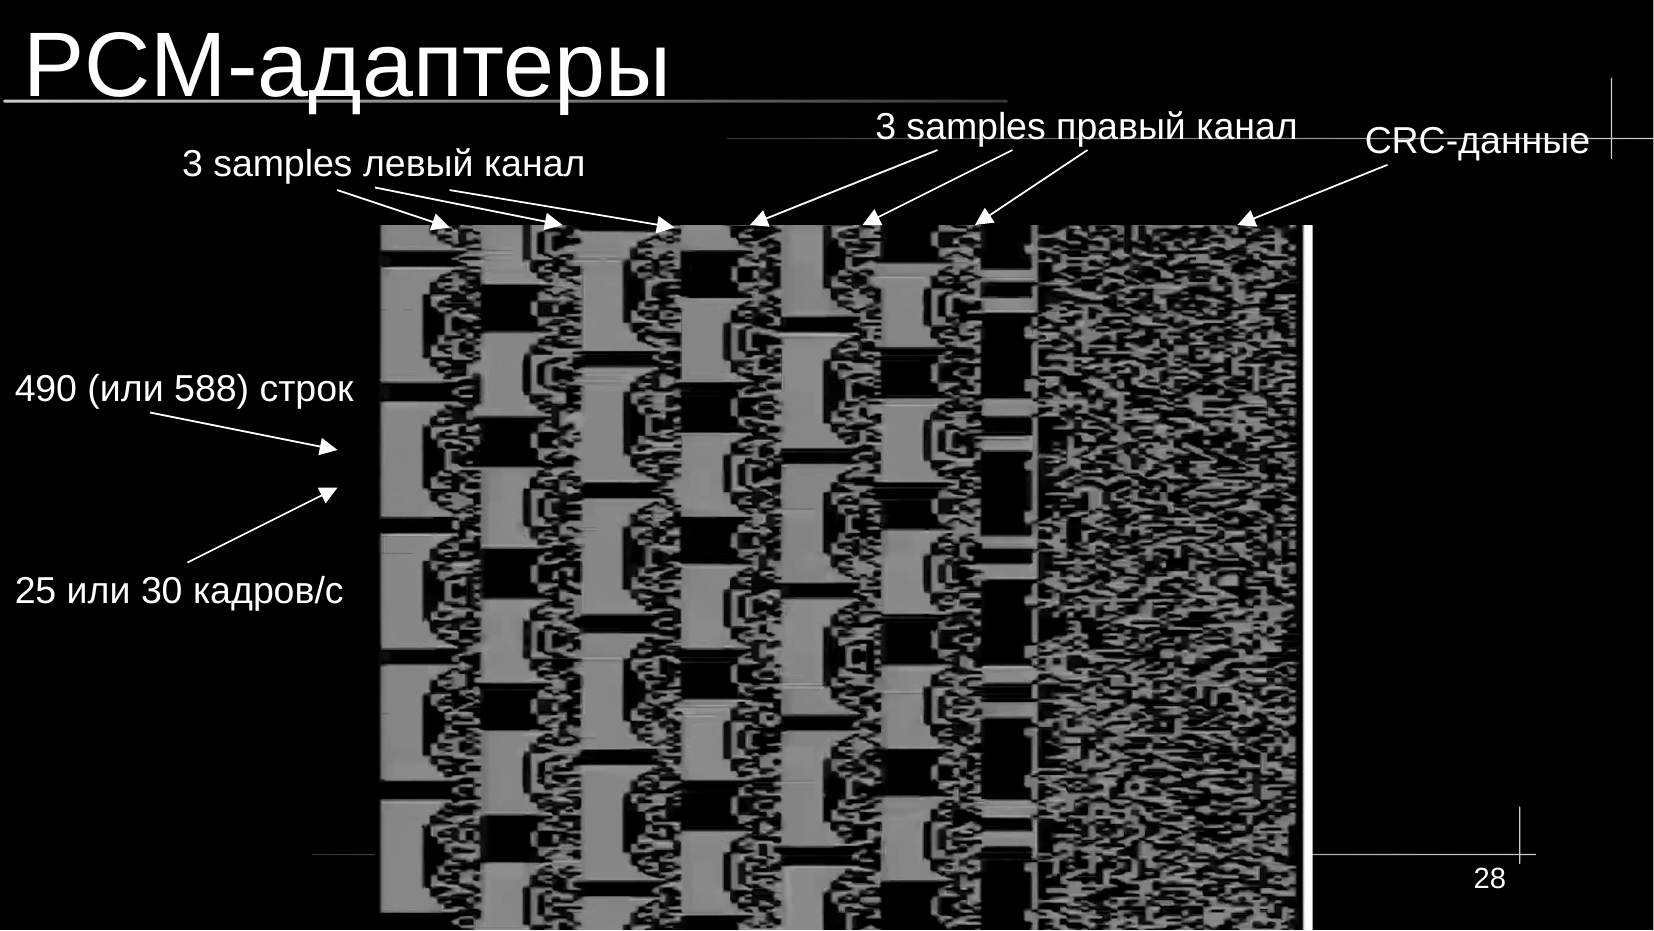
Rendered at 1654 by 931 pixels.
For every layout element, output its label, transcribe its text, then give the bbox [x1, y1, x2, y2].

title PCM-адаптеры [23, 11, 1589, 119]
text_box 25 или 30 кадров/c [0, 562, 376, 615]
text_box CRC-данные [1350, 112, 1606, 165]
picture [375, 225, 1313, 930]
text_box 3 samples правый канал [860, 97, 1313, 151]
text_box 490 (или 588) строк [0, 360, 376, 413]
text_box 3 samples левый канал [167, 135, 601, 188]
